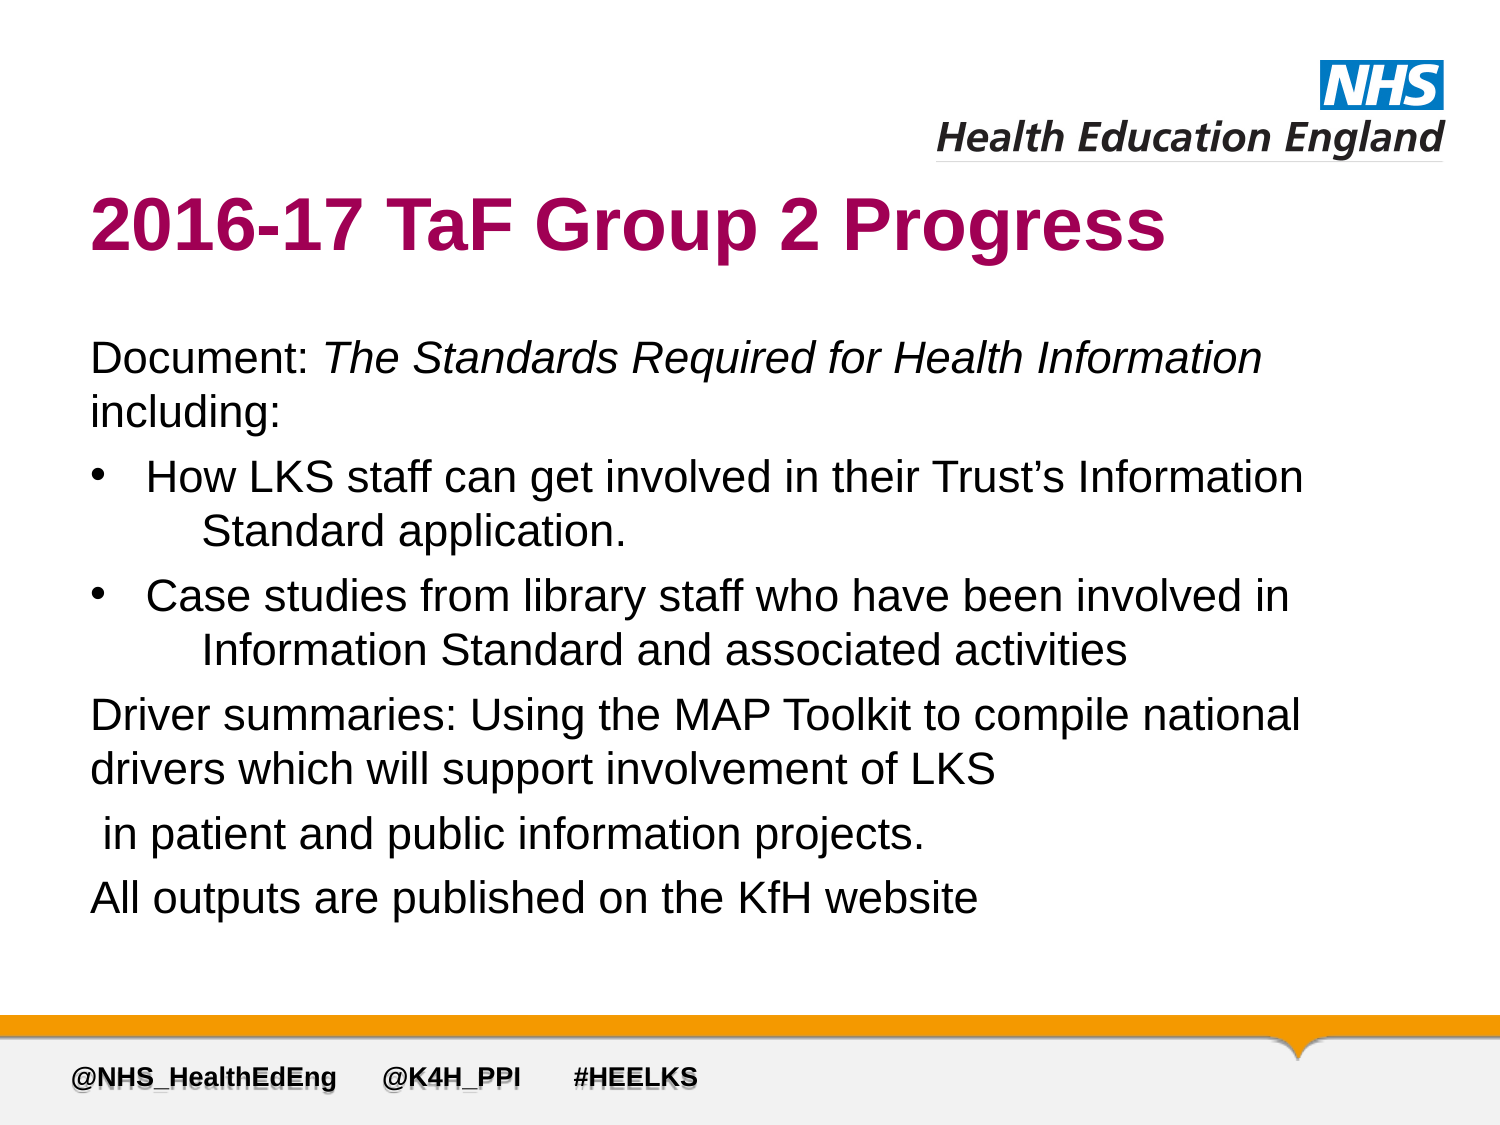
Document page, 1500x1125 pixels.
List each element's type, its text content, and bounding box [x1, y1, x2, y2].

list Document: The Standards Required for Health Information including: How LKS staff can get involved in their Trust’s Information Standard application. Case studies from library staff who have been involved in Information Standard and associated activities Driver summaries: Using the MAP Toolkit to compile national drivers which will support involvement of LKS in patient and public information projects. All outputs are published on the KfH website [75, 320, 1361, 971]
text_box @NHS_HealthEdEng @K4H_PPI #HEELKS [55, 1052, 932, 1113]
title 2016-17 TaF Group 2 Progress [75, 168, 1351, 280]
